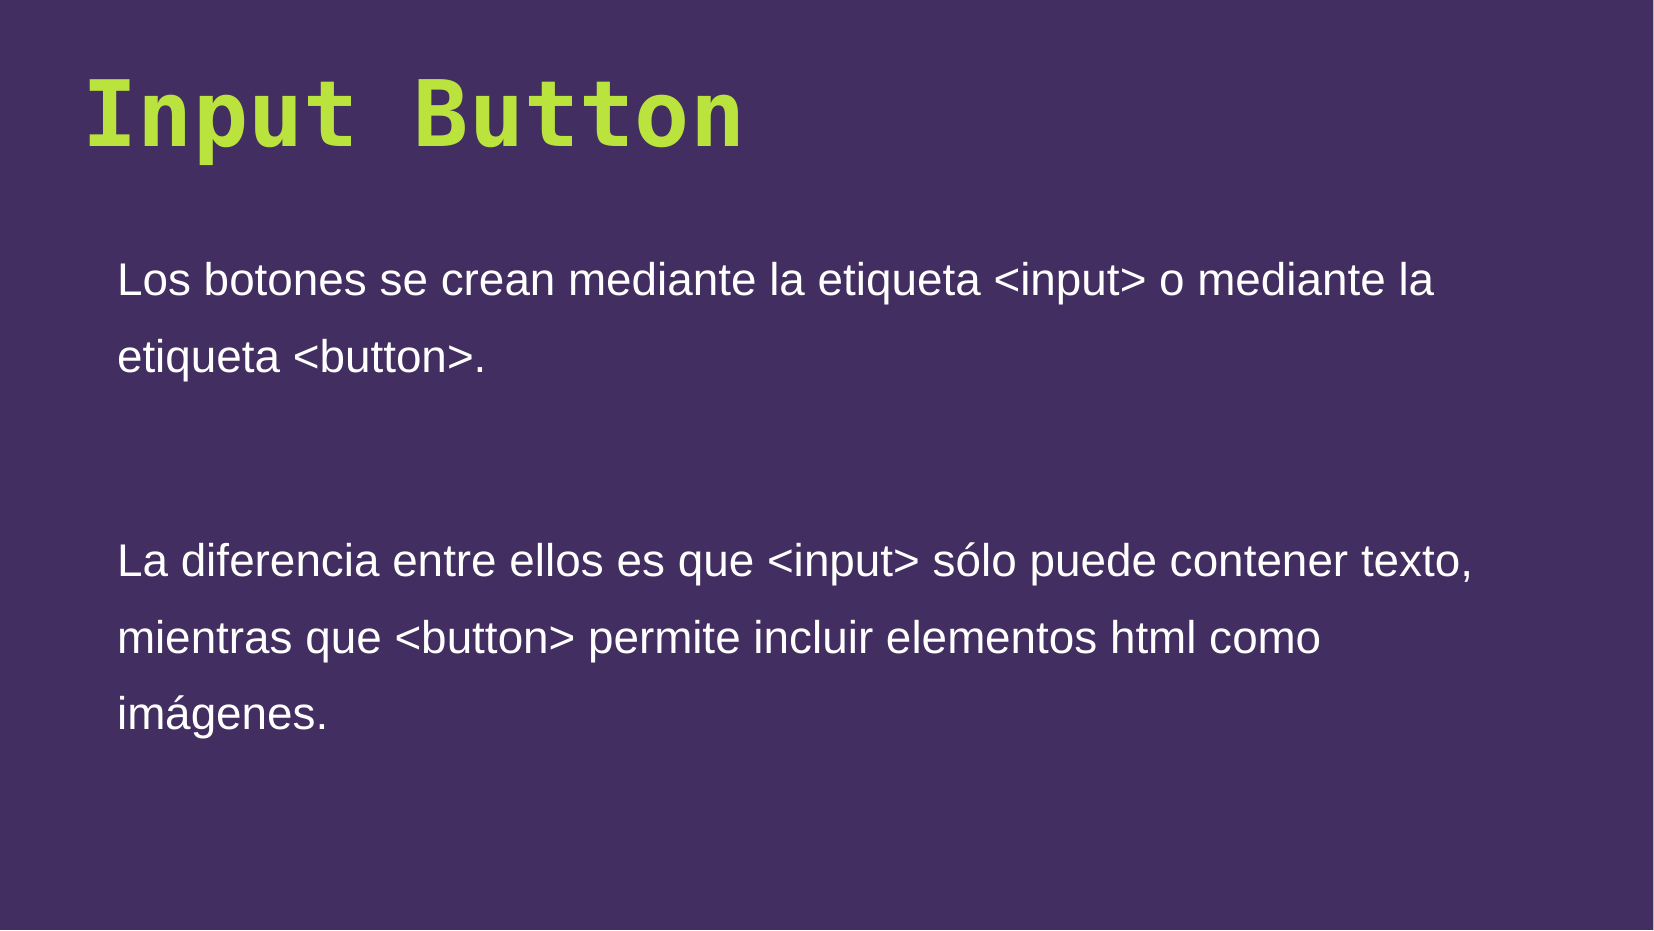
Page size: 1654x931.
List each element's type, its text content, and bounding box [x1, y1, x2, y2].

list Los botones se crean mediante la etiqueta <input> o mediante la etiqueta <button>. La diferencia entre ellos es que <input> sólo puede contener texto, mientras que <button> permite incluir elementos html como imágenes. [117, 228, 1482, 837]
title Input Button [82, 37, 1571, 193]
